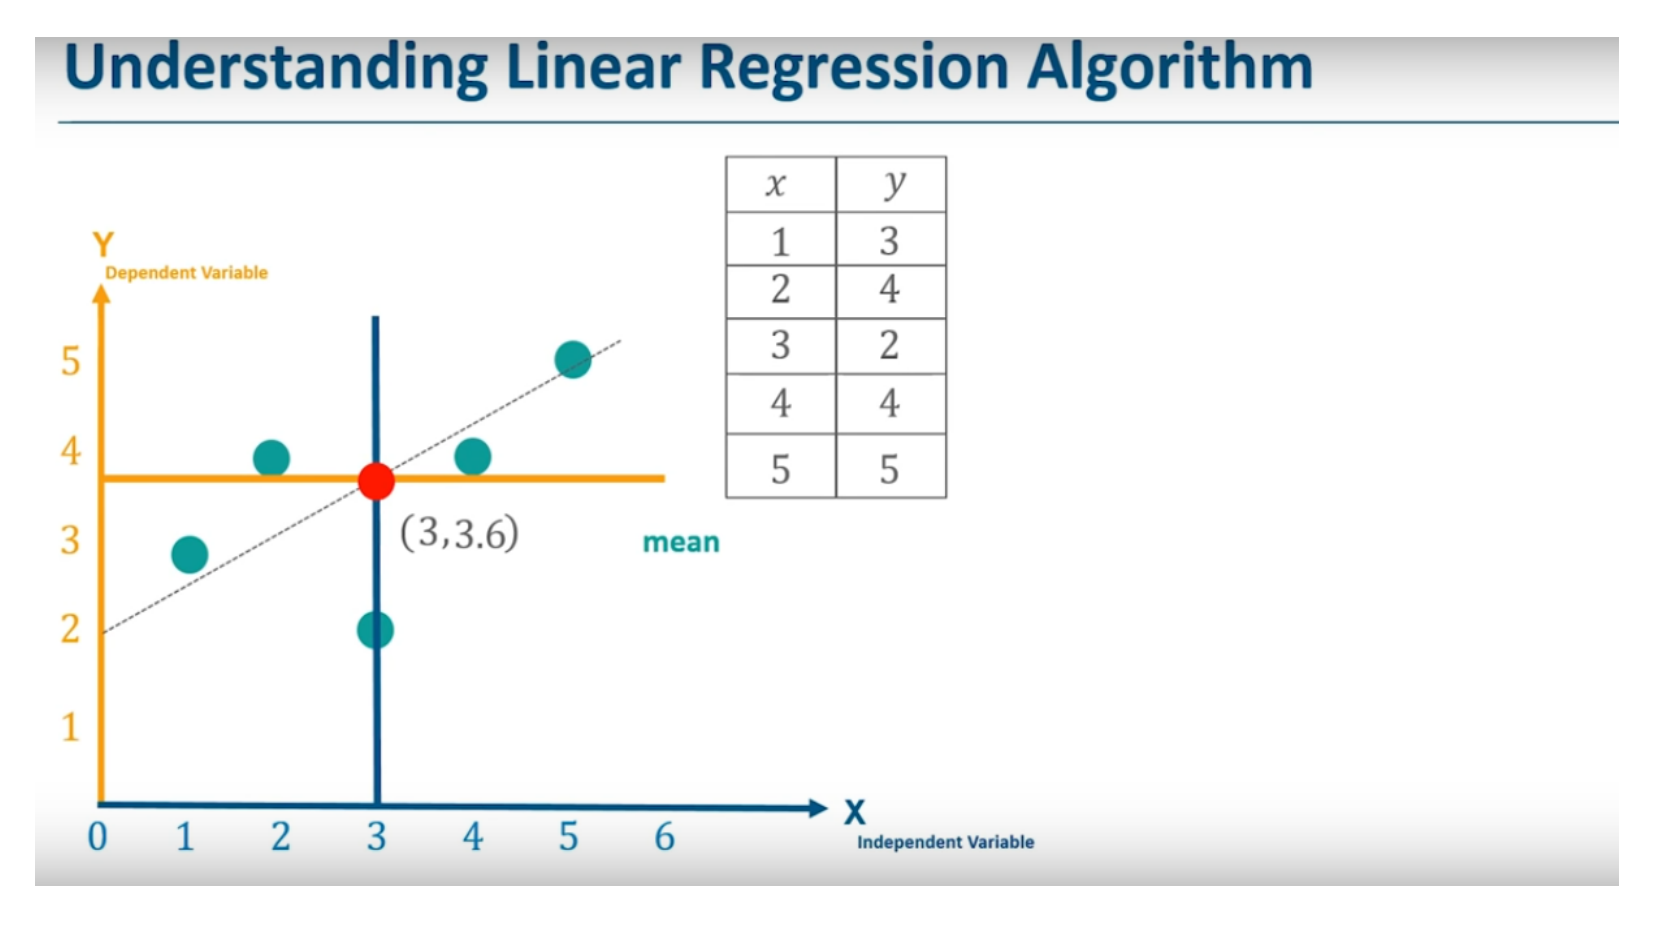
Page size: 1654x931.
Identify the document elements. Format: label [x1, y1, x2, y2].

picture [35, 37, 1619, 886]
